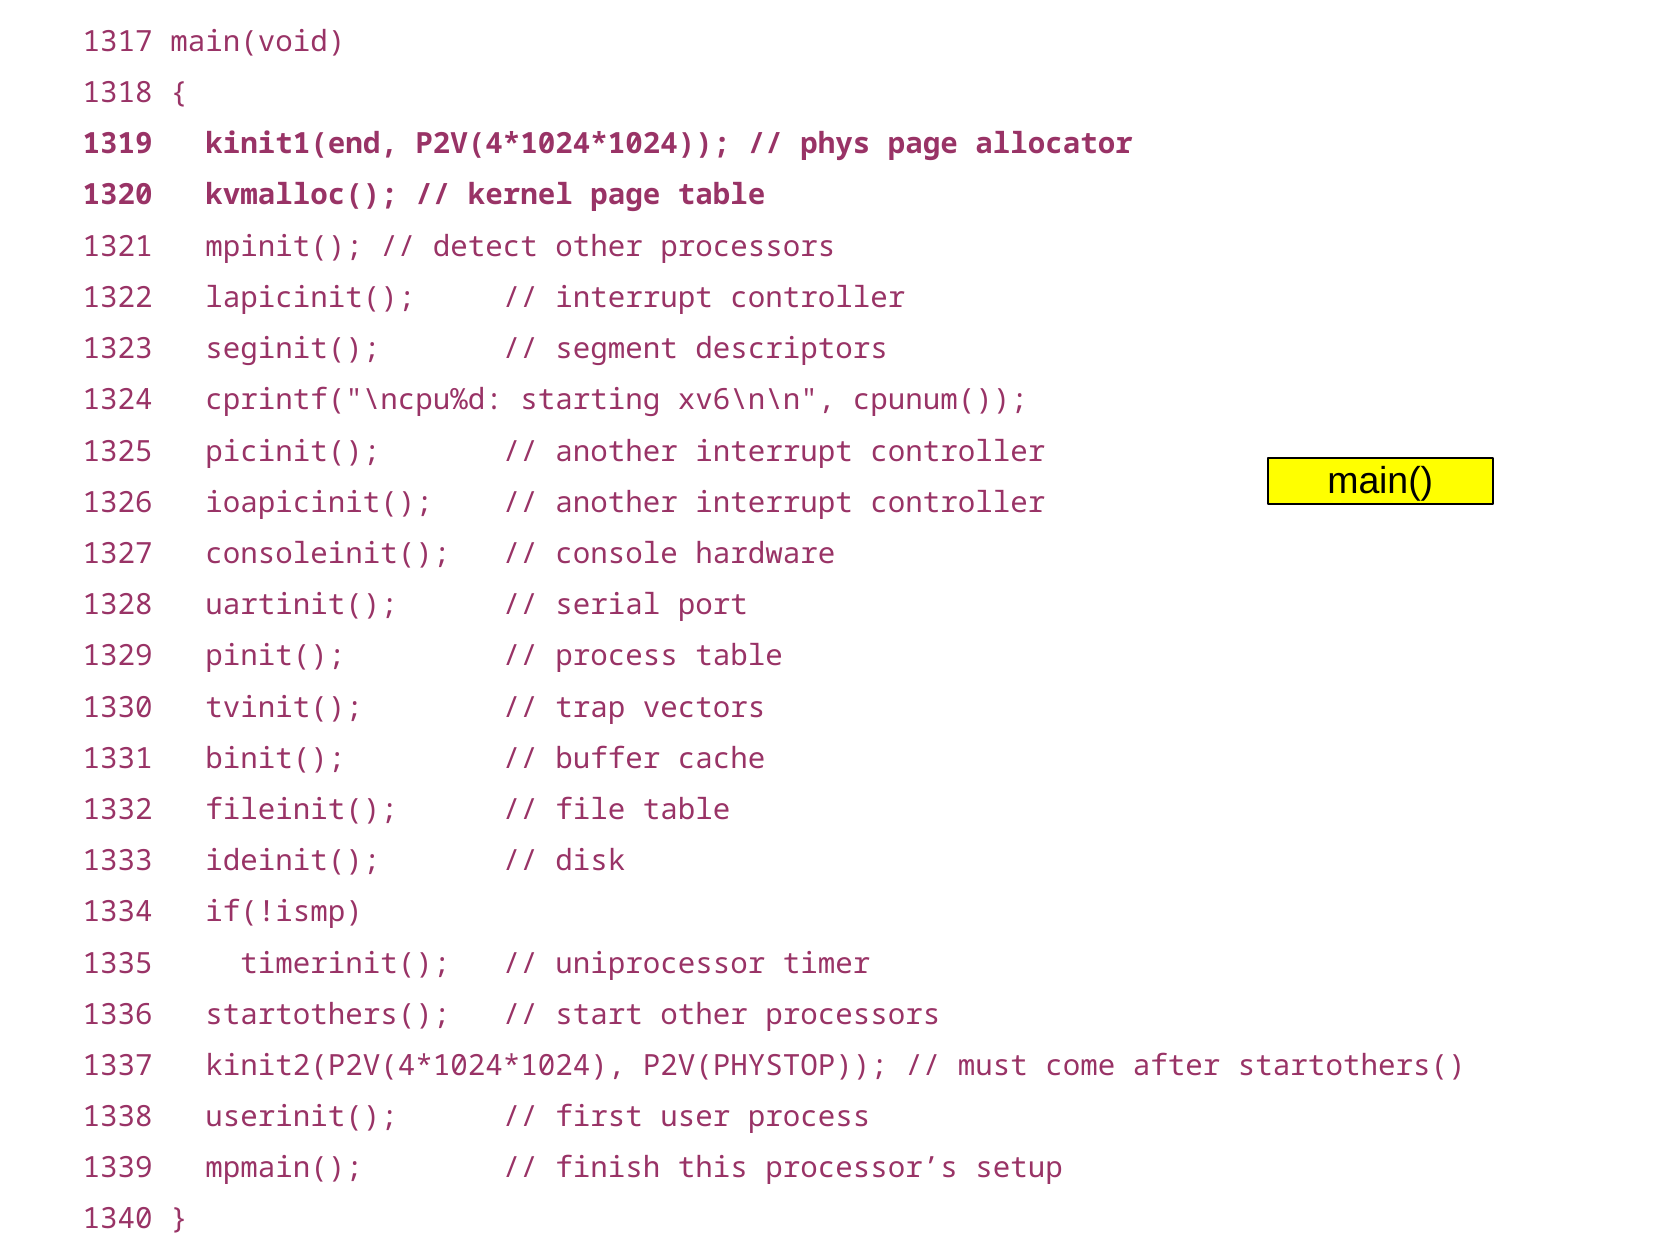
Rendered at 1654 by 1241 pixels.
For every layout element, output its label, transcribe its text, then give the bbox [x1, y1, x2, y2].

text_box main() [1267, 457, 1493, 504]
list 1317 main(void) 1318 { 1319 kinit1(end, P2V(4*1024*1024)); // phys page allocator 1320 kvmalloc(); // kernel page table 1321 mpinit(); // detect other processors 1322 lapicinit(); // interrupt controller 1323 seginit(); // segment descriptors 1324 cprintf("\ncpu%d: starting xv6\n\n", cpunum()); 1325 picinit(); // another interrupt controller 1326 ioapicinit(); // another interrupt controller 1327 consoleinit(); // console hardware 1328 uartinit(); // serial port 1329 pinit(); // process table 1330 tvinit(); // trap vectors 1331 binit(); // buffer cache 1332 fileinit(); // file table 1333 ideinit(); // disk 1334 if(!ismp) 1335 timerinit(); // uniprocessor timer 1336 startothers(); // start other processors 1337 kinit2(P2V(4*1024*1024), P2V(PHYSTOP)); // must come after startothers() 1338 userinit(); // first user process 1339 mpmain(); // finish this processor’s setup 1340 } [82, 20, 1571, 1238]
